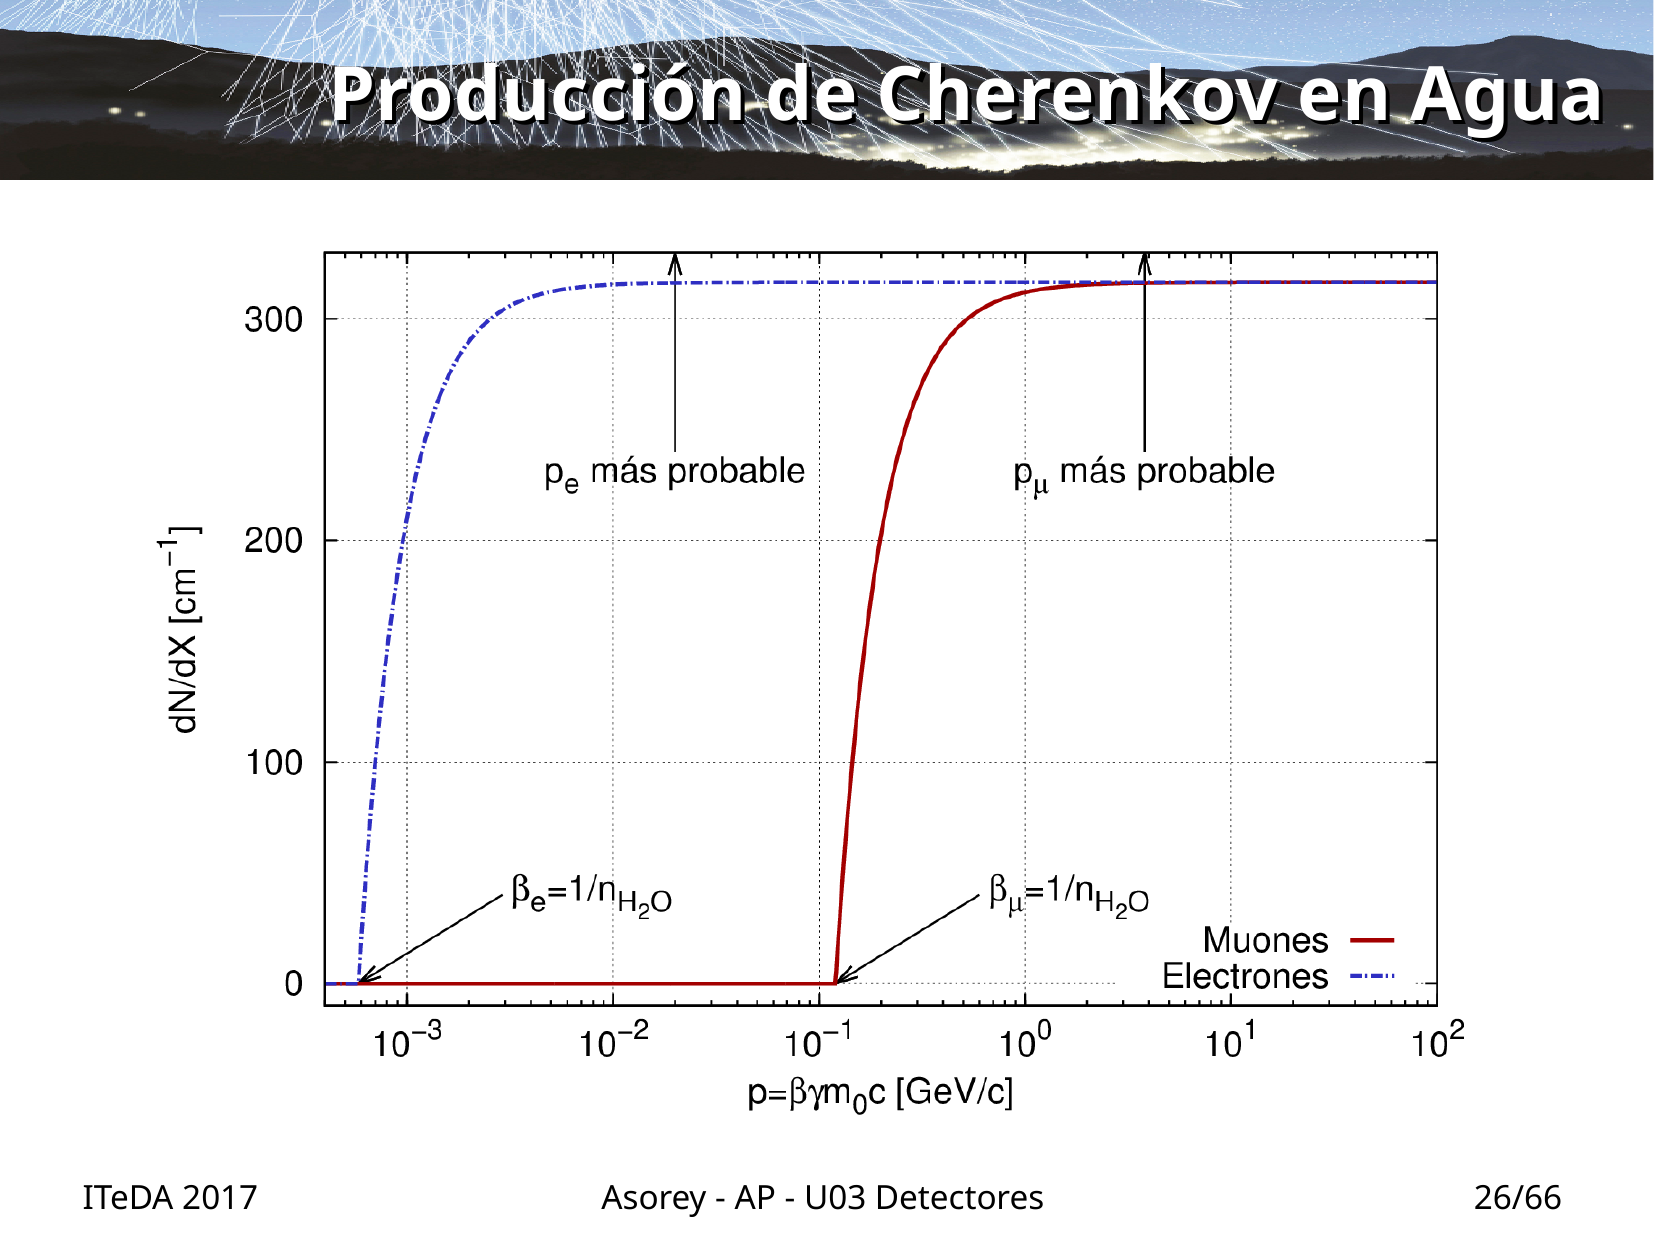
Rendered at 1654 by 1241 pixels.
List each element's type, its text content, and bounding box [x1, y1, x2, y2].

title Producción de Cherenkov en Agua [45, 15, 1606, 166]
picture [0, 0, 1654, 180]
picture [150, 209, 1501, 1156]
